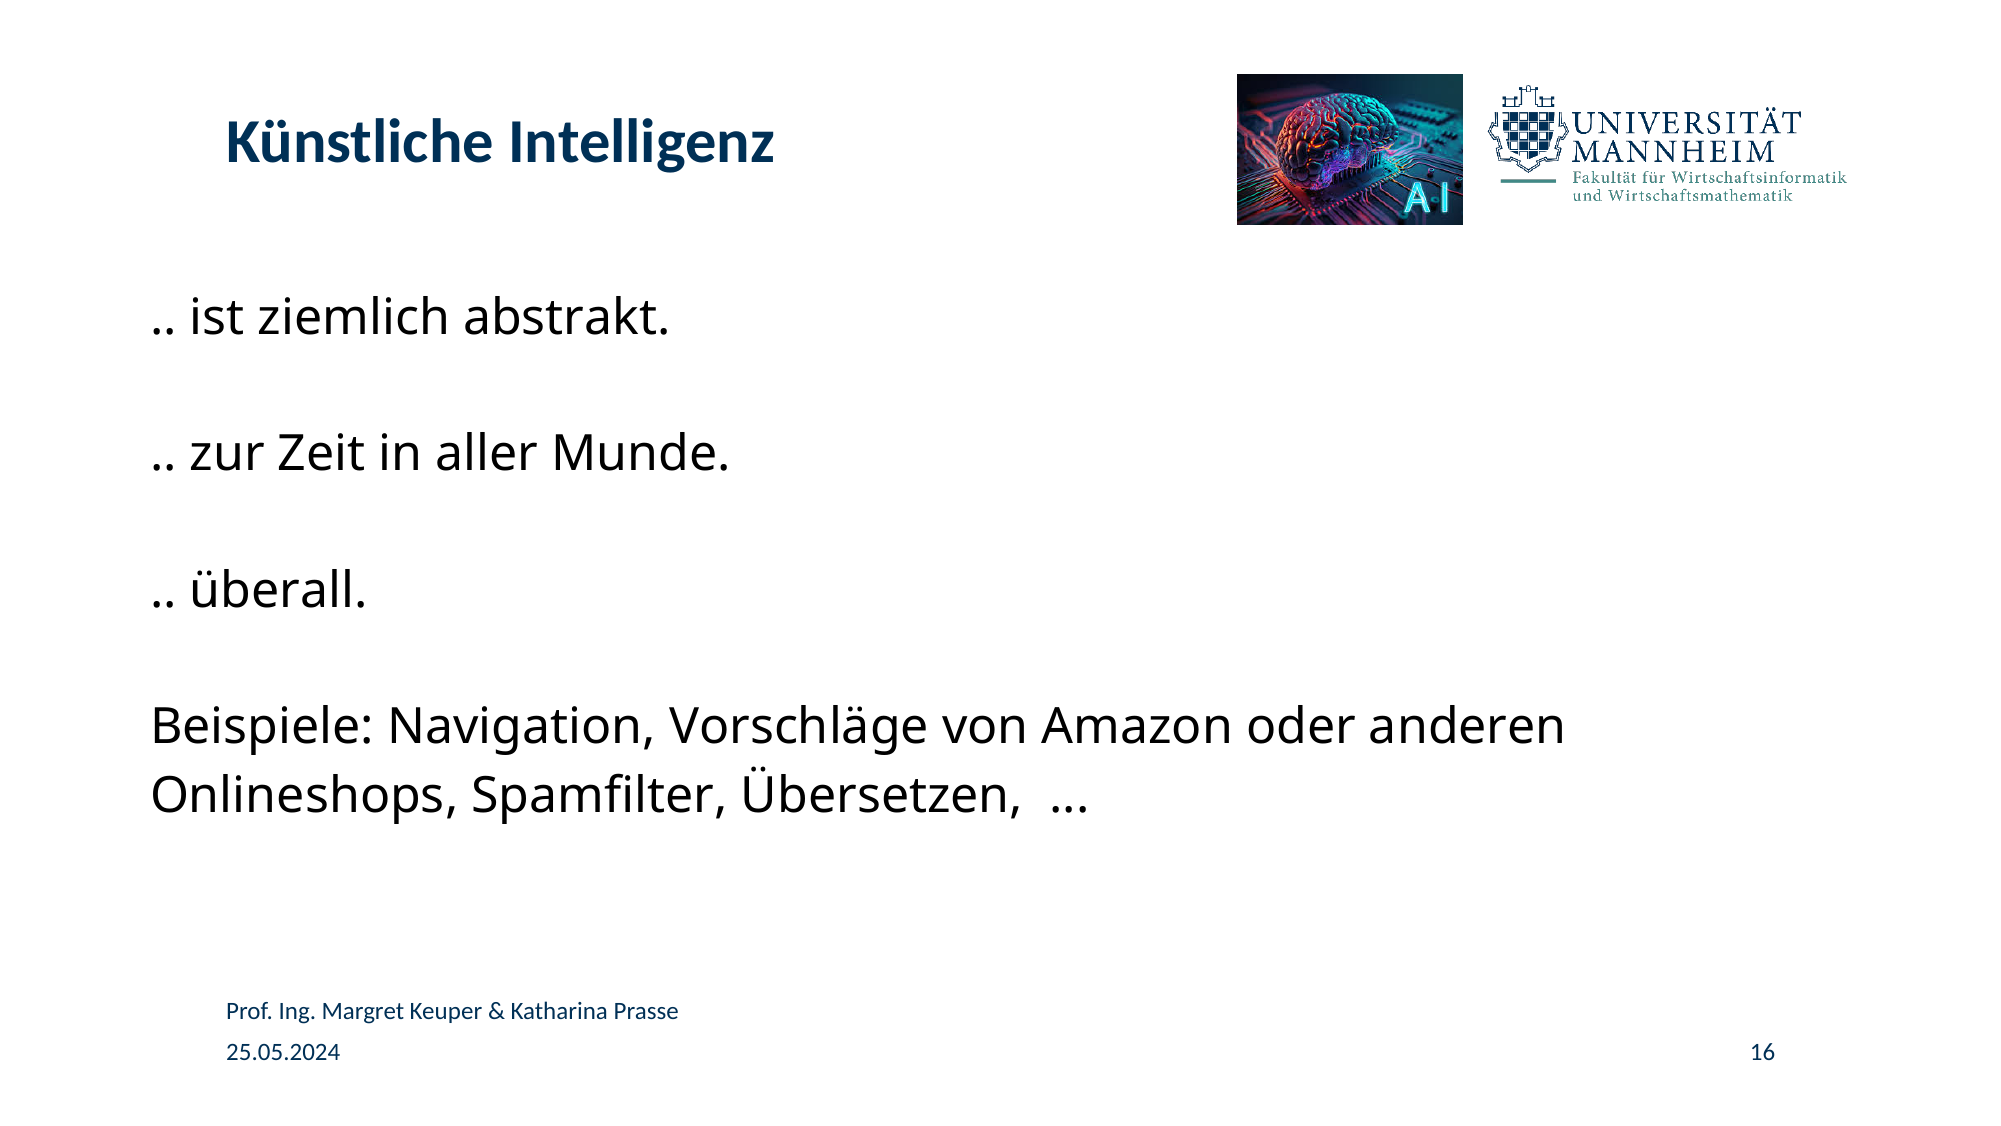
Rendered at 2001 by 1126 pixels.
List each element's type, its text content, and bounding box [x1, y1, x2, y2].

picture [1237, 47, 1894, 248]
title Künstliche Intelligenz [226, 100, 1351, 280]
text_box .. ist ziemlich abstrakt. .. zur Zeit in aller Munde. .. überall. Beispiele: Navigation, Vorschläge von Amazon oder anderen Onlineshops, Spamfilter, Übersetzen, ... [150, 280, 1838, 827]
